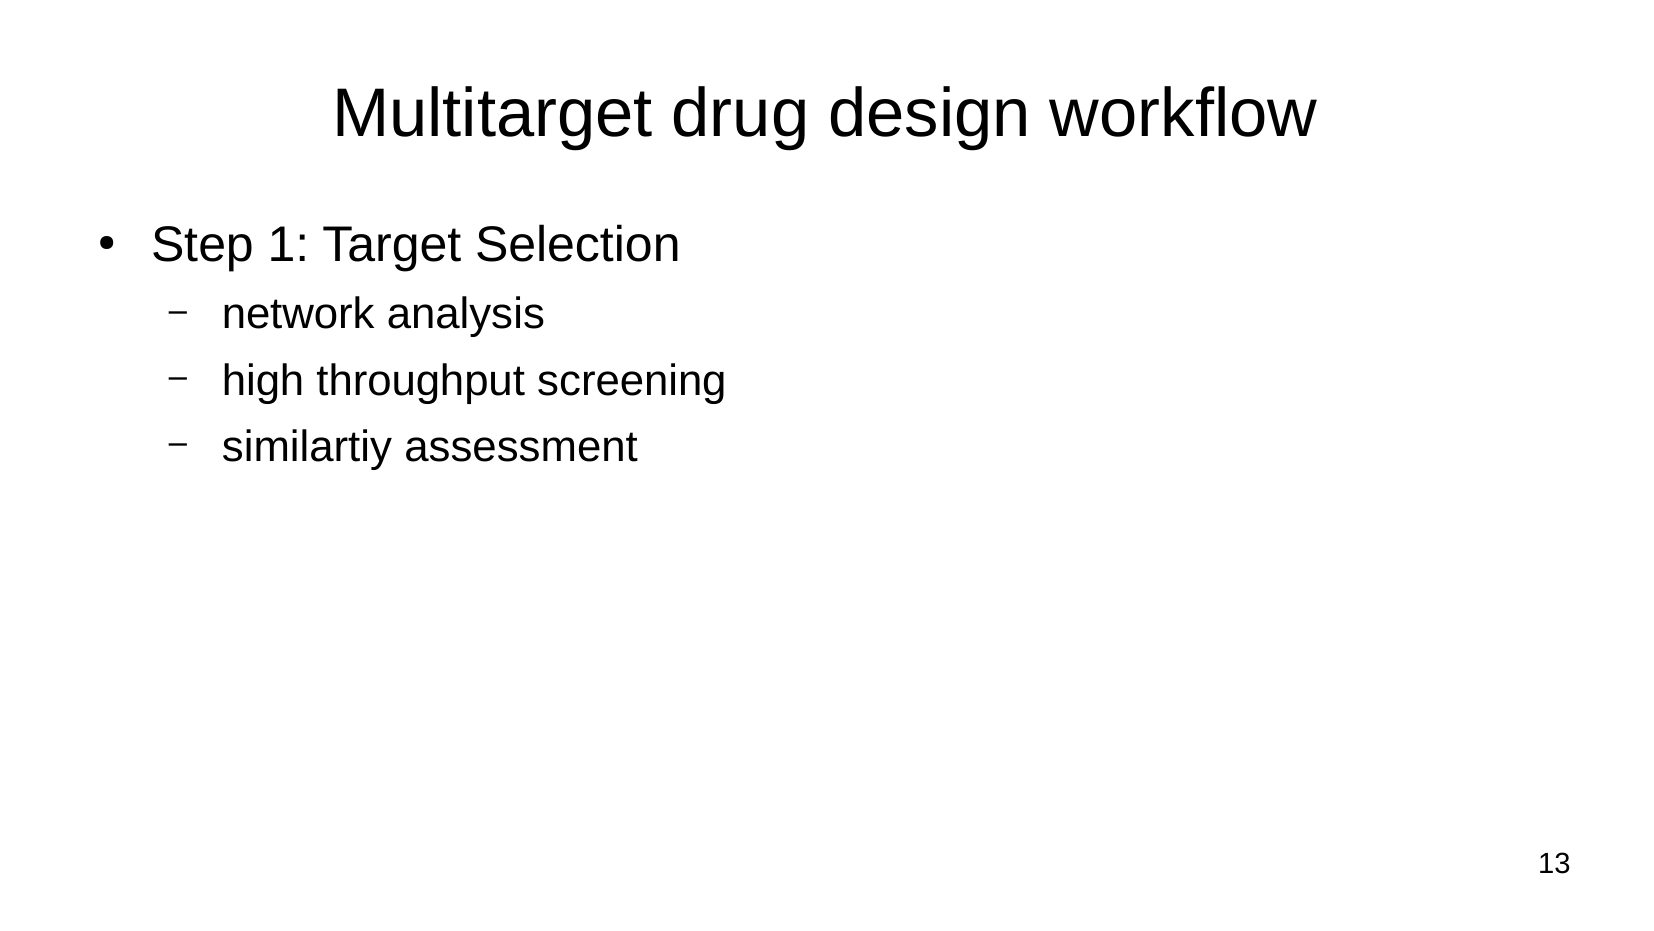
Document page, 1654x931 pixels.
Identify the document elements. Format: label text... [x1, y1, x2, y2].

title Multitarget drug design workflow [80, 35, 1571, 191]
list Step 1: Target Selection network analysis high throughput screening similartiy assessment [80, 216, 1571, 757]
